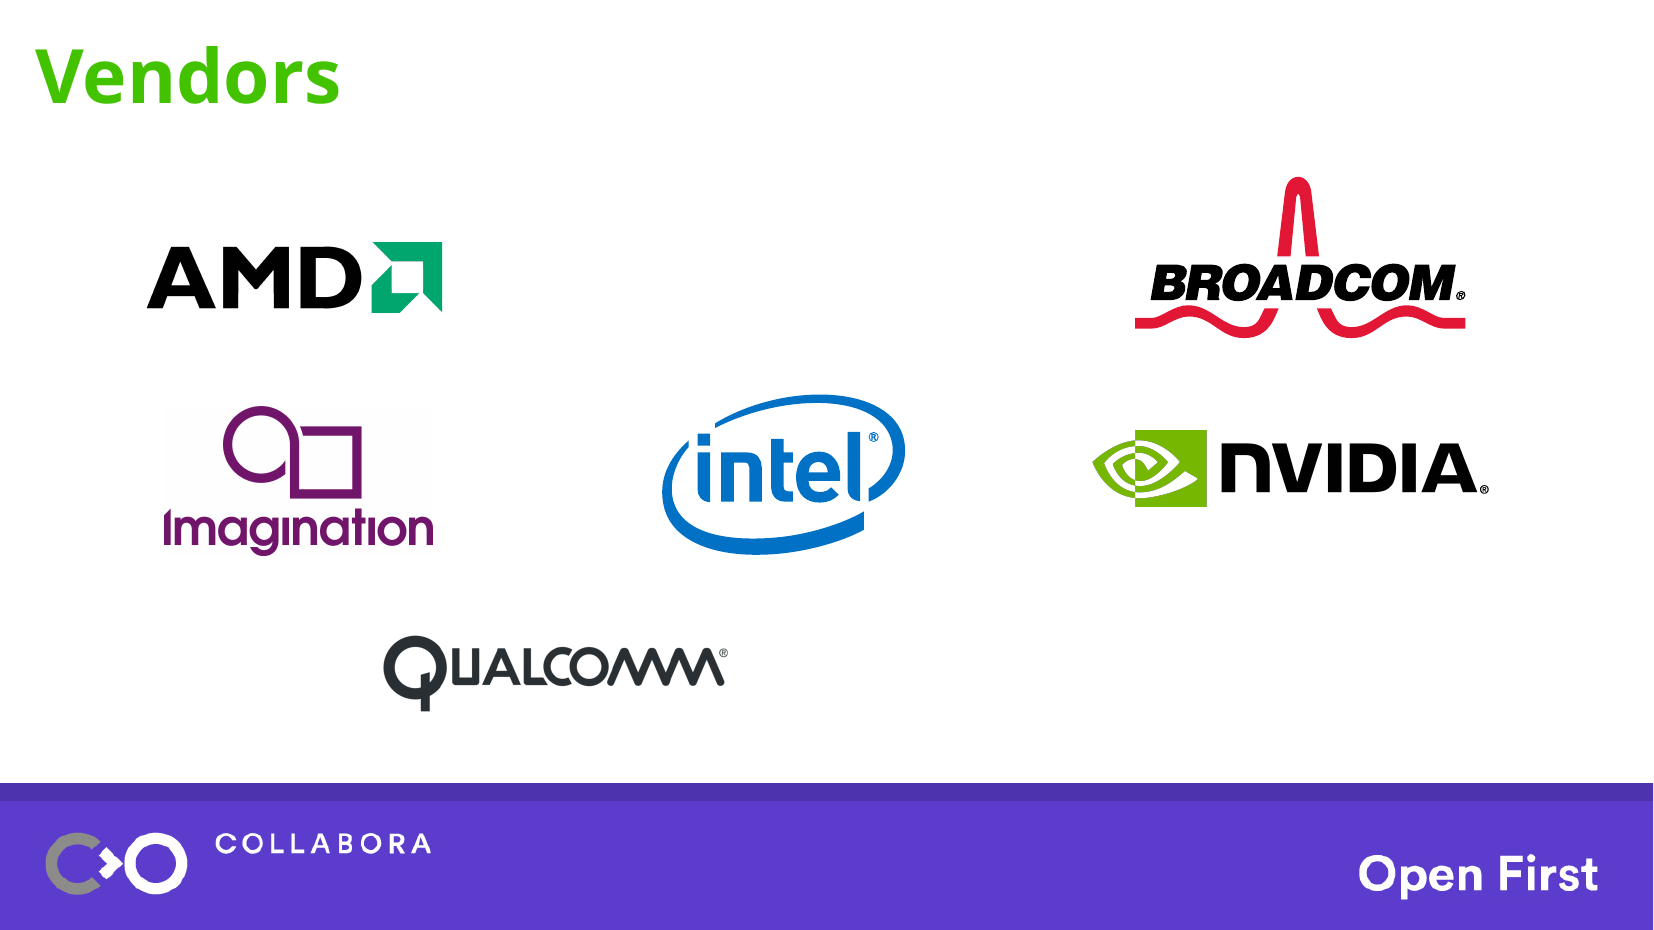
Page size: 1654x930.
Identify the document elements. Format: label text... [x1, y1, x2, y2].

title Vendors [35, 28, 1608, 193]
picture [0, 0, 1654, 930]
